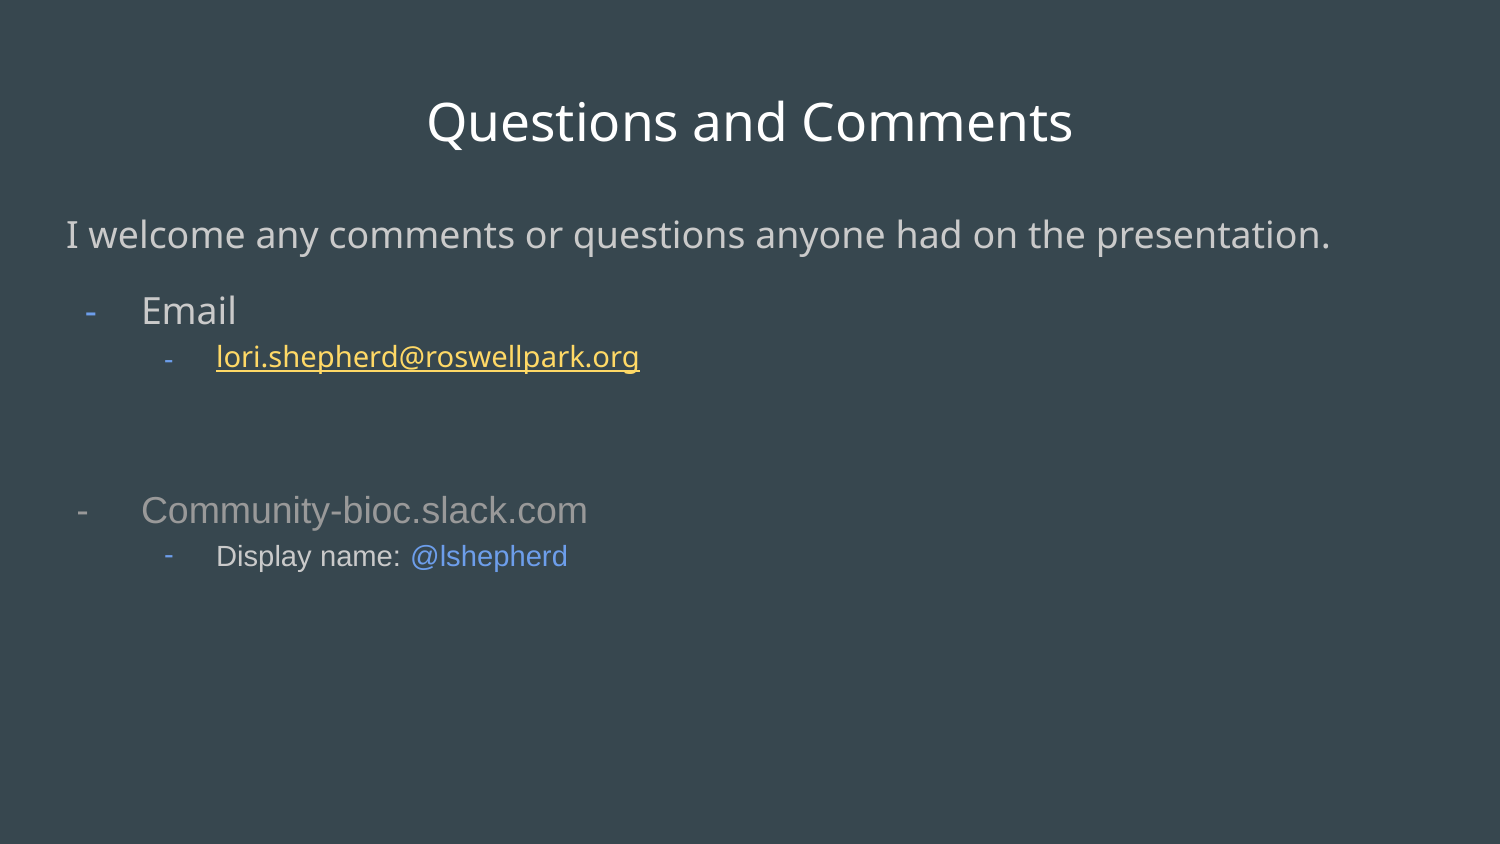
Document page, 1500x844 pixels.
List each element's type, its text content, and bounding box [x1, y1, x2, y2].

list I welcome any comments or questions anyone had on the presentation. Email lori.shepherd@roswellpark.org Community-bioc.slack.com Display name: @lshepherd [51, 189, 1449, 750]
title Questions and Comments [51, 72, 1449, 167]
